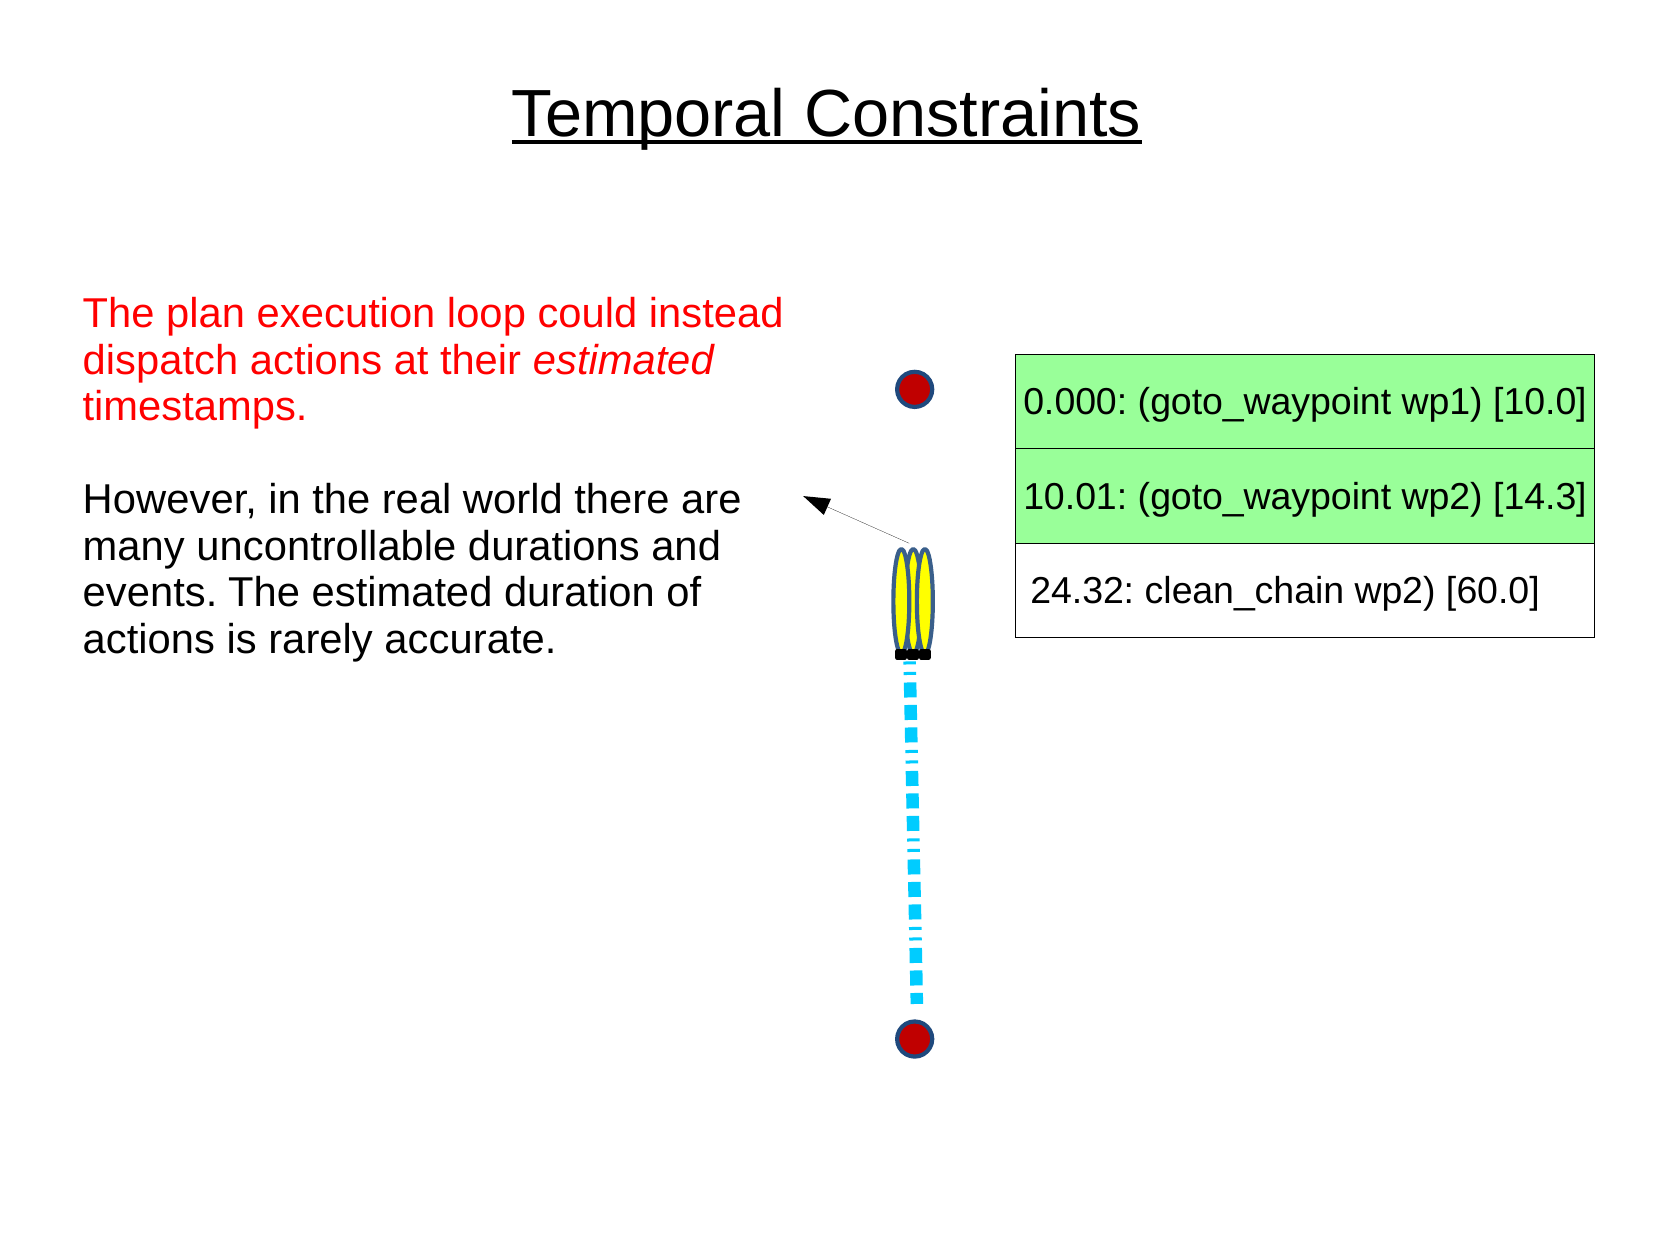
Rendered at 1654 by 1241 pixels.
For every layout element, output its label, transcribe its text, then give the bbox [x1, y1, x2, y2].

subtitle The plan execution loop could instead dispatch actions at their estimated timestamps. However, in the real world there are many uncontrollable durations and events. The estimated duration of actions is rarely accurate. [82, 290, 804, 1010]
text_box 24.32: clean_chain wp2) [60.0] [1015, 543, 1595, 638]
text_box [897, 371, 933, 407]
text_box [897, 1021, 933, 1057]
text_box 0.000: (goto_waypoint wp1) [10.0] [1015, 354, 1595, 448]
text_box 10.01: (goto_waypoint wp2) [14.3] [1015, 448, 1595, 543]
title Temporal Constraints [82, 49, 1571, 178]
text_box [893, 548, 933, 658]
